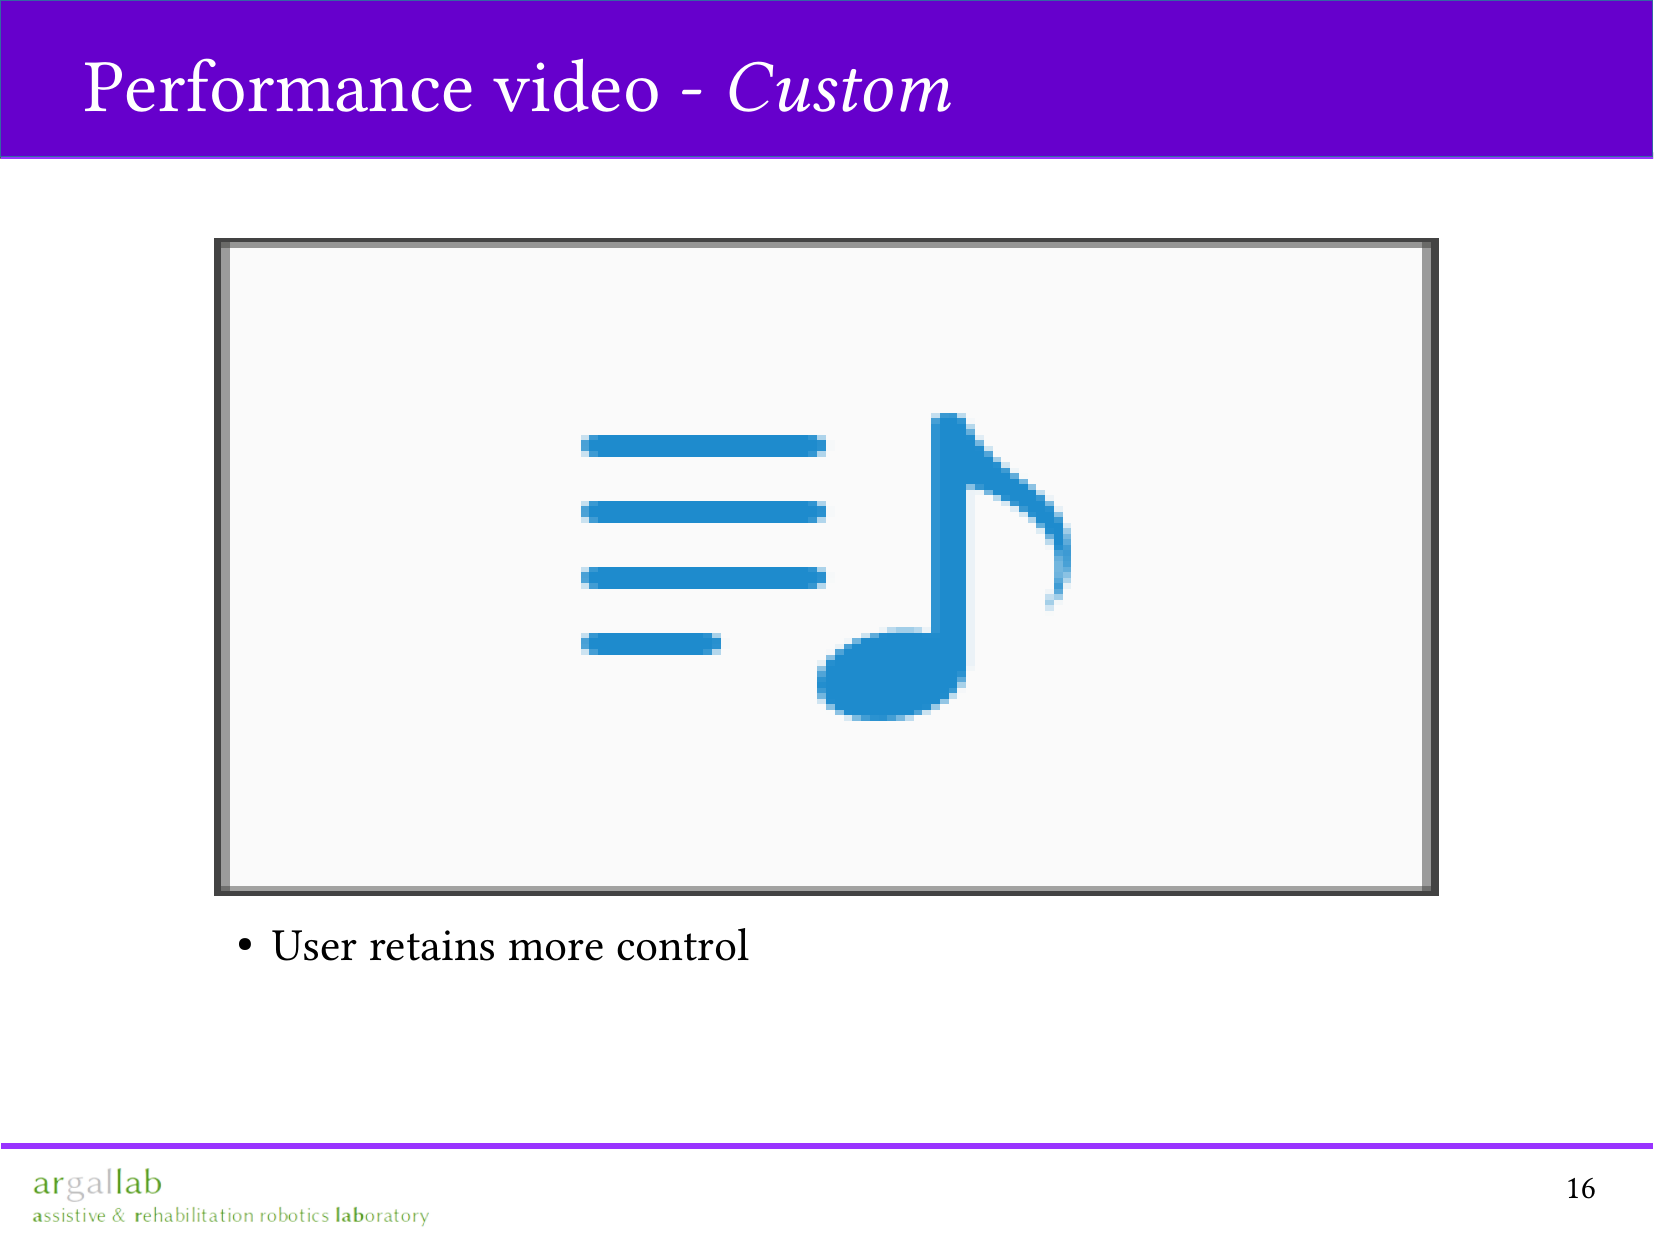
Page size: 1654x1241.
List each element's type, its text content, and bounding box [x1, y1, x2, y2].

text_box Performance video - Custom [69, 36, 1621, 138]
picture [21, 1140, 444, 1241]
text_box [213, 236, 1441, 898]
text_box User retains more control [222, 911, 1246, 1017]
